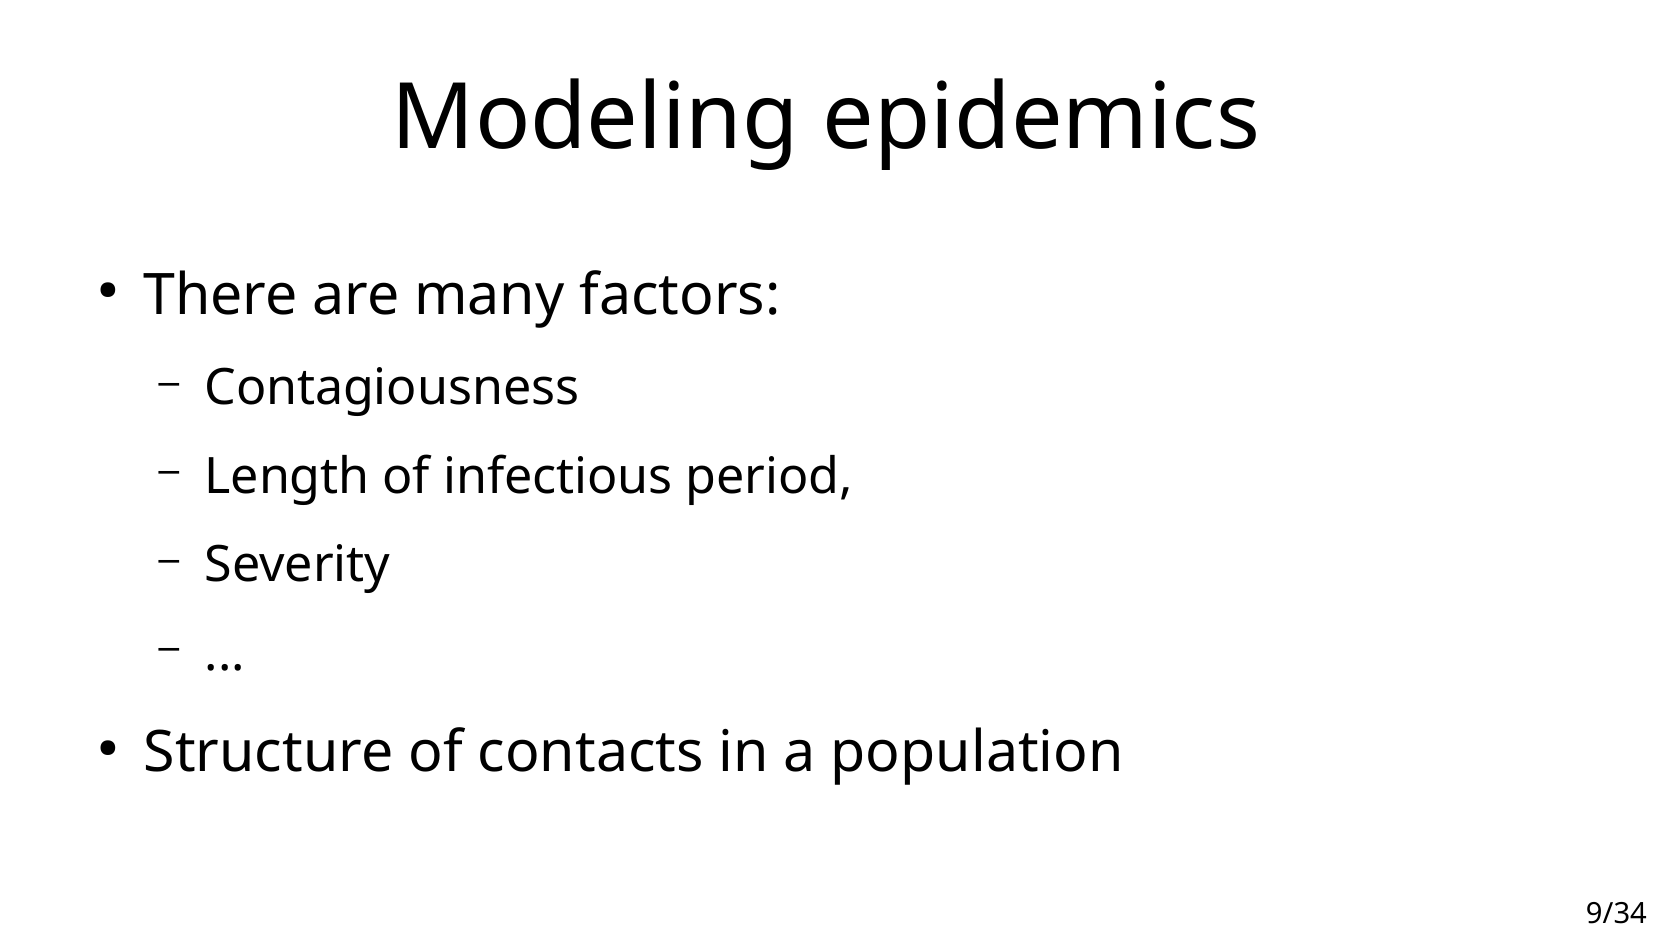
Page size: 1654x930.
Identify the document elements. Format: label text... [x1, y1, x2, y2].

list There are many factors: Contagiousness Length of infectious period, Severity ... Structure of contacts in a population [82, 252, 1571, 793]
title Modeling epidemics [82, 1, 1571, 225]
